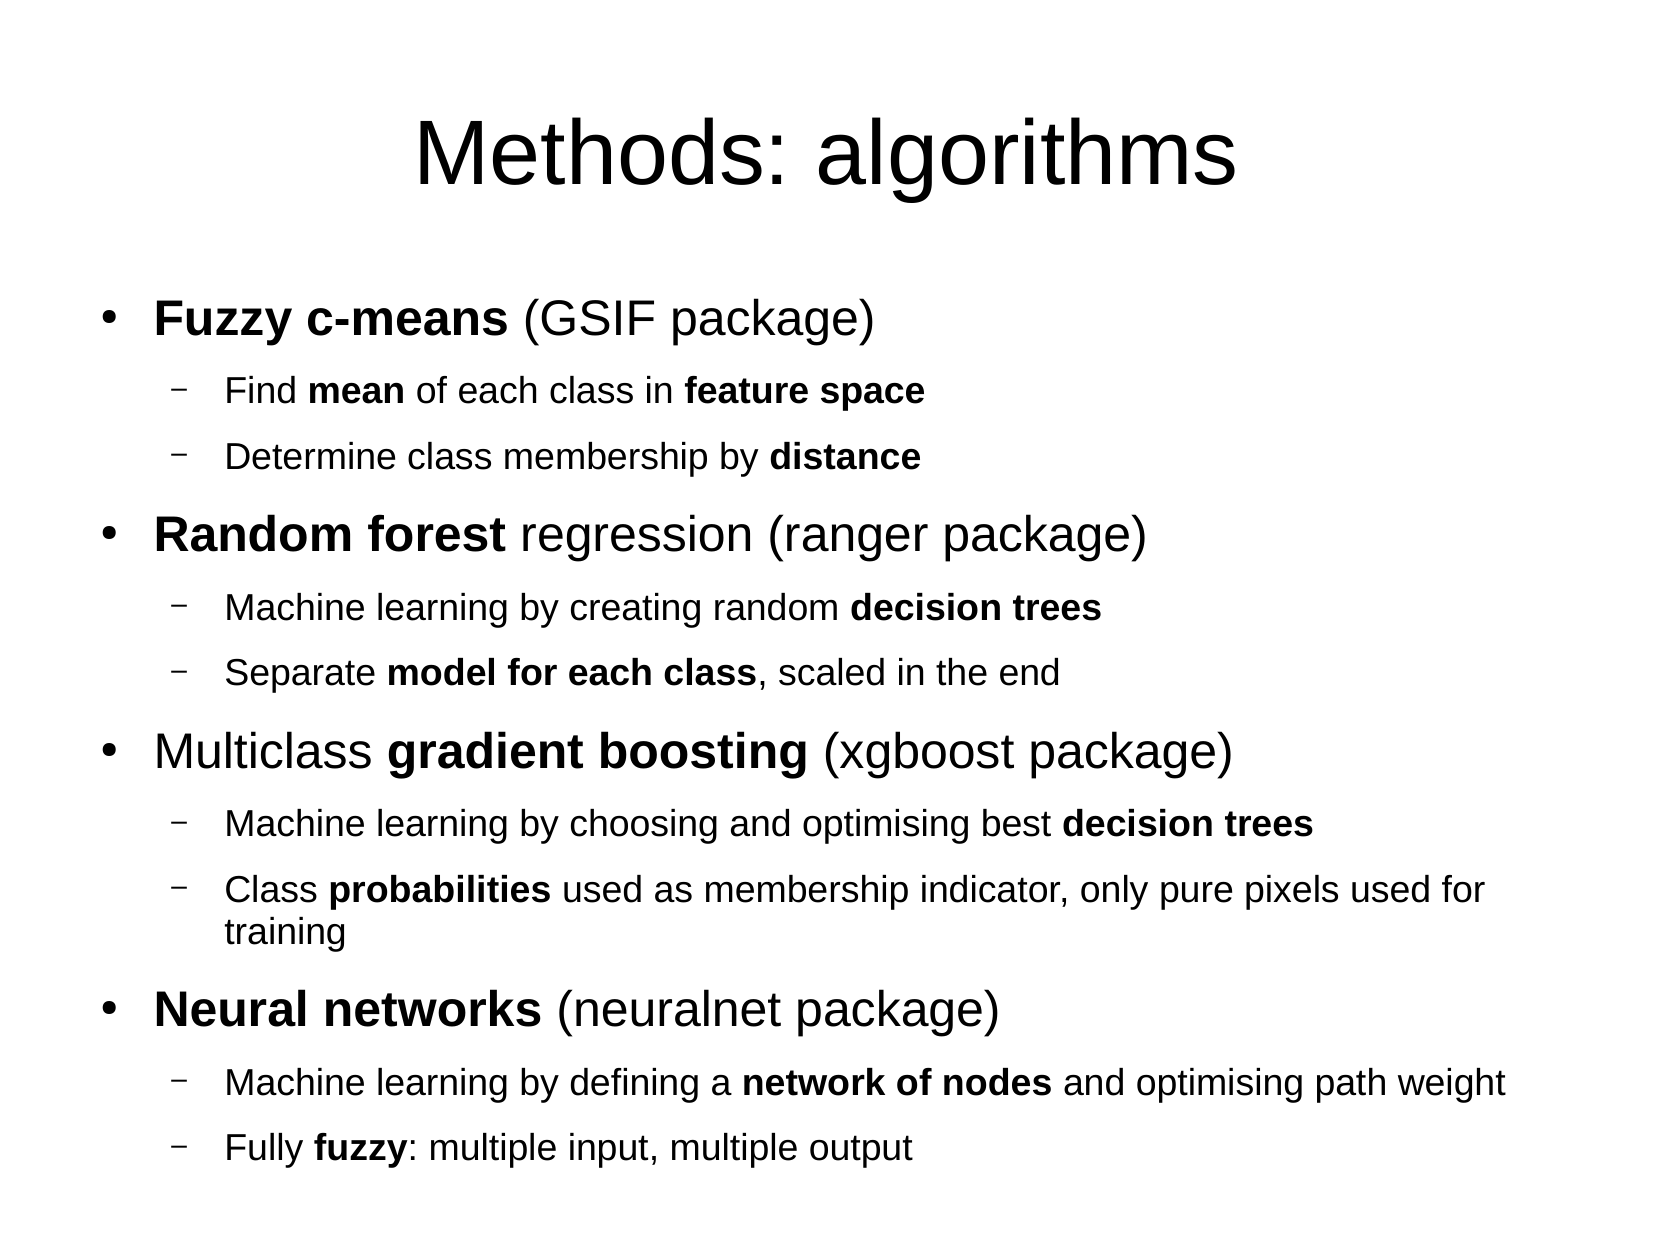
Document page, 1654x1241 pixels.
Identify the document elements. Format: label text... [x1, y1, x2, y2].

list Fuzzy c-means (GSIF package) Find mean of each class in feature space Determine class membership by distance Random forest regression (ranger package) Machine learning by creating random decision trees Separate model for each class, scaled in the end Multiclass gradient boosting (xgboost package) Machine learning by choosing and optimising best decision trees Class probabilities used as membership indicator, only pure pixels used for training Neural networks (neuralnet package) Machine learning by defining a network of nodes and optimising path weight Fully fuzzy: multiple input, multiple output [82, 290, 1571, 1010]
title Methods: algorithms [82, 49, 1571, 257]
